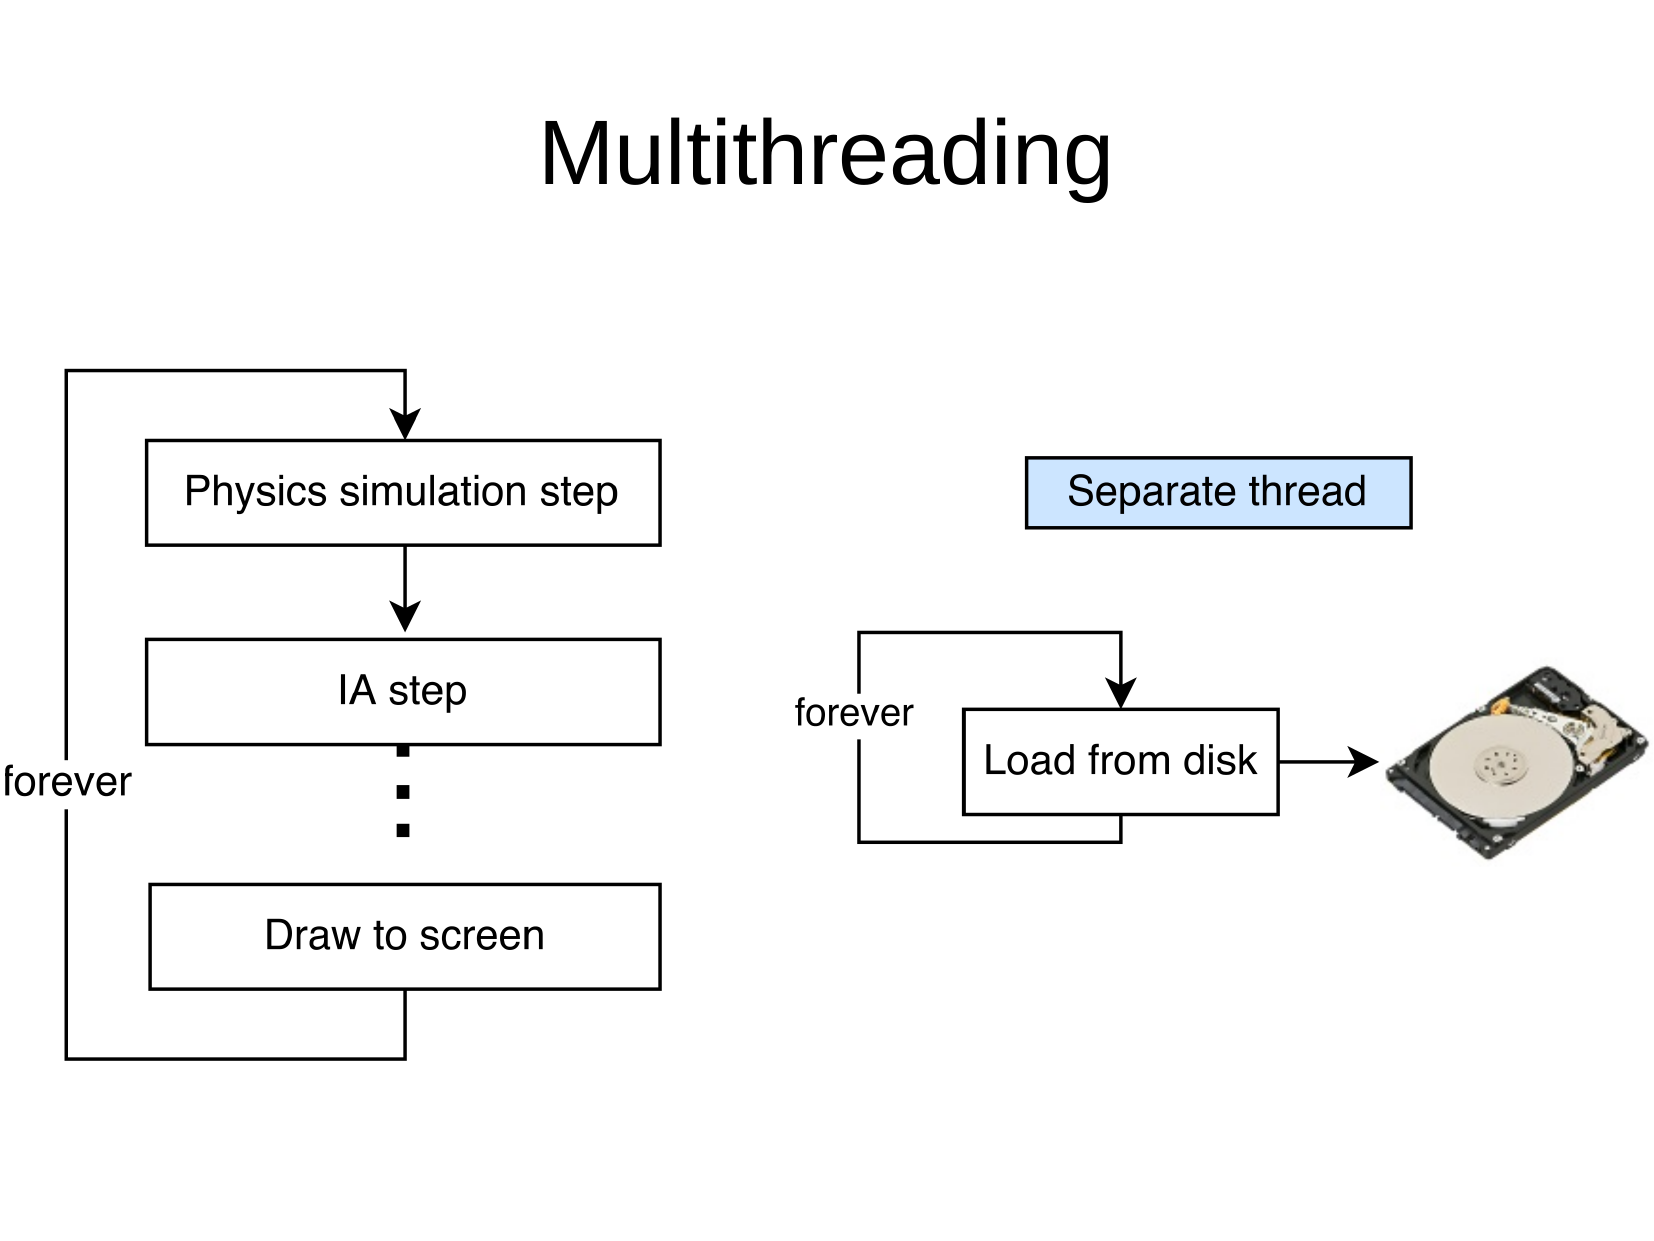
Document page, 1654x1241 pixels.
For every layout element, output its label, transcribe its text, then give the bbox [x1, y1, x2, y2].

title Multithreading [82, 49, 1571, 257]
picture [5, 344, 1654, 1092]
